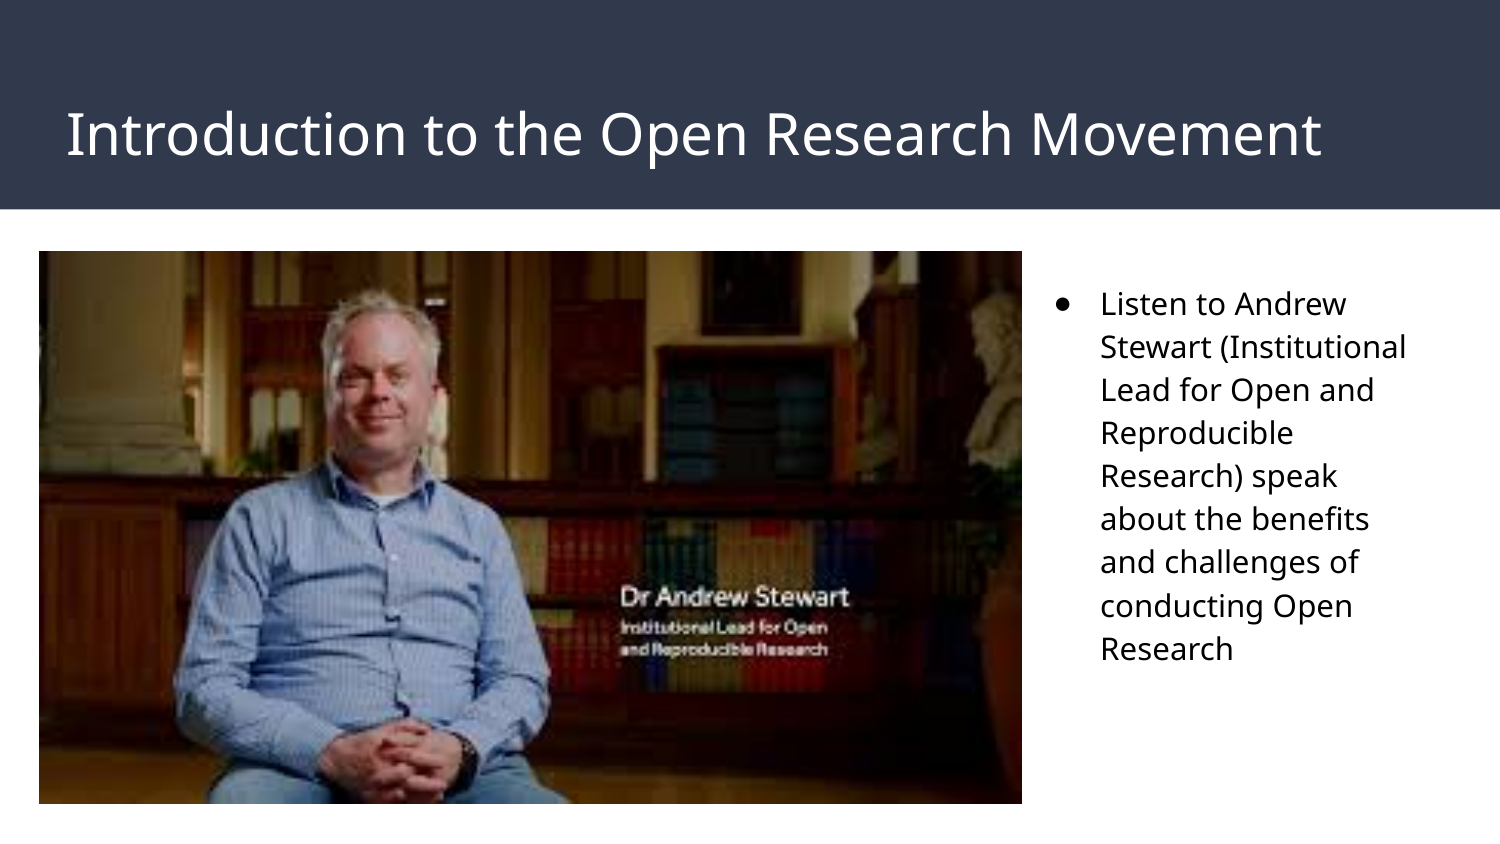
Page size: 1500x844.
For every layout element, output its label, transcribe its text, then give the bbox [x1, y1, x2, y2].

picture [39, 251, 1022, 804]
text_box Listen to Andrew Stewart (Institutional Lead for Open and Reproducible Research) speak about the benefits and challenges of conducting Open Research [1022, 263, 1439, 792]
title Introduction to the Open Research Movement [51, 82, 1500, 185]
